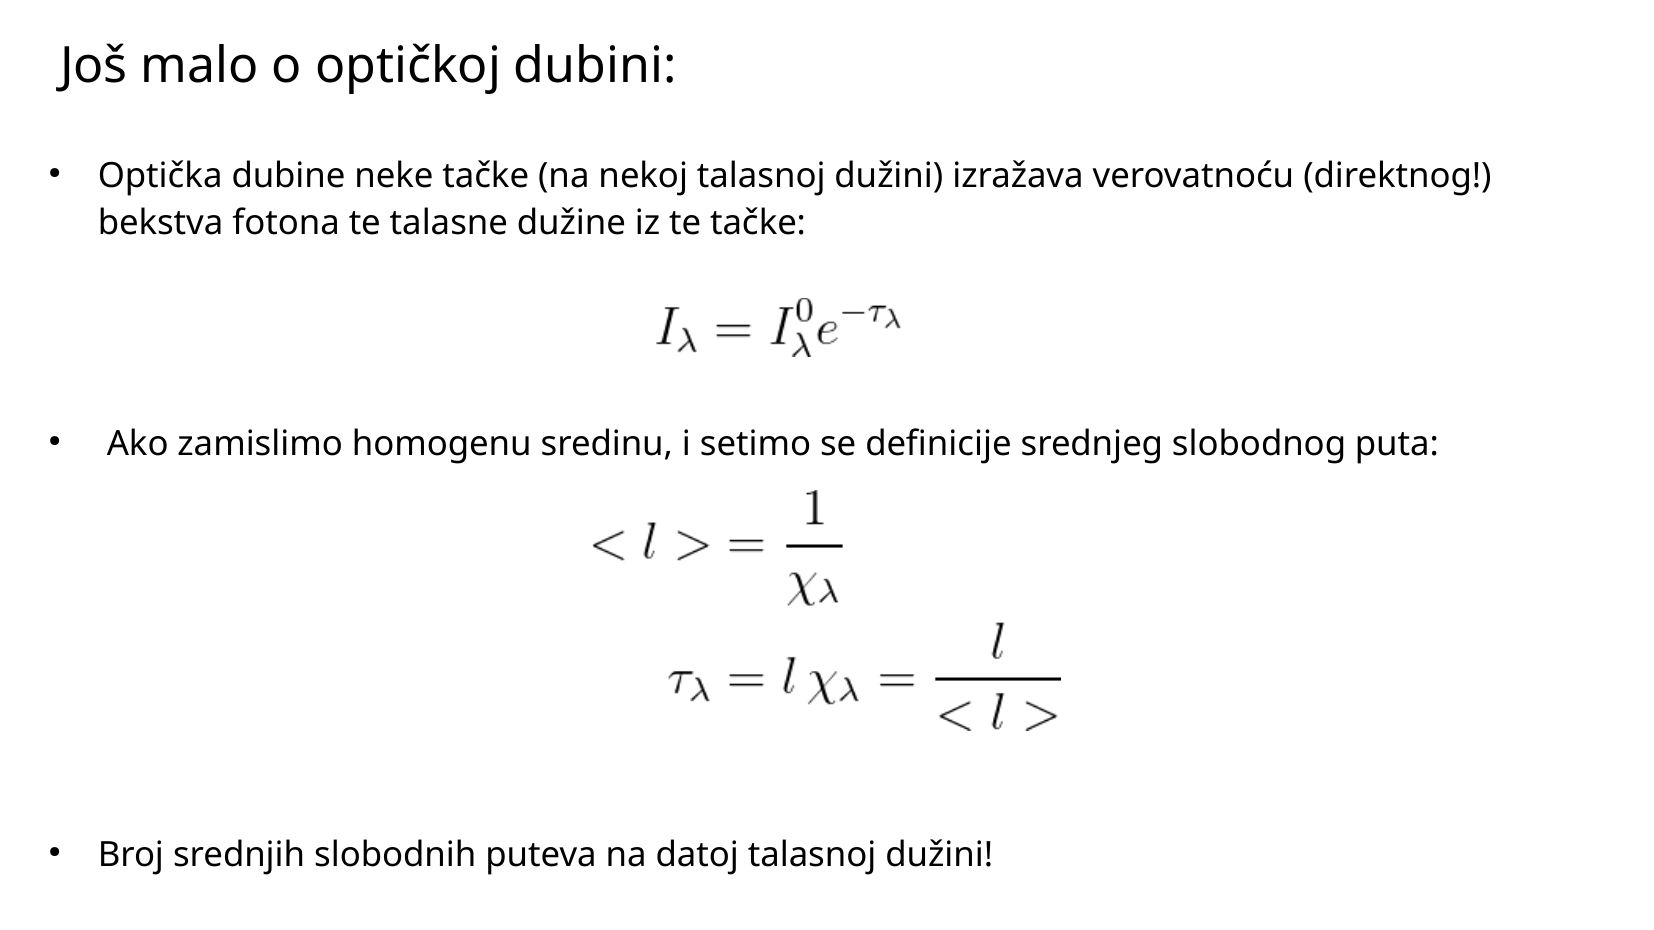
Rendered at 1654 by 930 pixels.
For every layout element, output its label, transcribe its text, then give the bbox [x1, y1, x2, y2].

picture [656, 298, 902, 357]
title Još malo o optičkoj dubini: [59, 13, 1648, 113]
picture [592, 490, 1061, 732]
list Optička dubine neke tačke (na nekoj talasnoj dužini) izražava verovatnoću (direktnog!) bekstva fotona te talasne dužine iz te tačke: Ako zamislimo homogenu sredinu, i setimo se definicije srednjeg slobodnog puta: Broj srednjih slobodnih puteva na datoj talasnoj dužini! [32, 150, 1621, 880]
